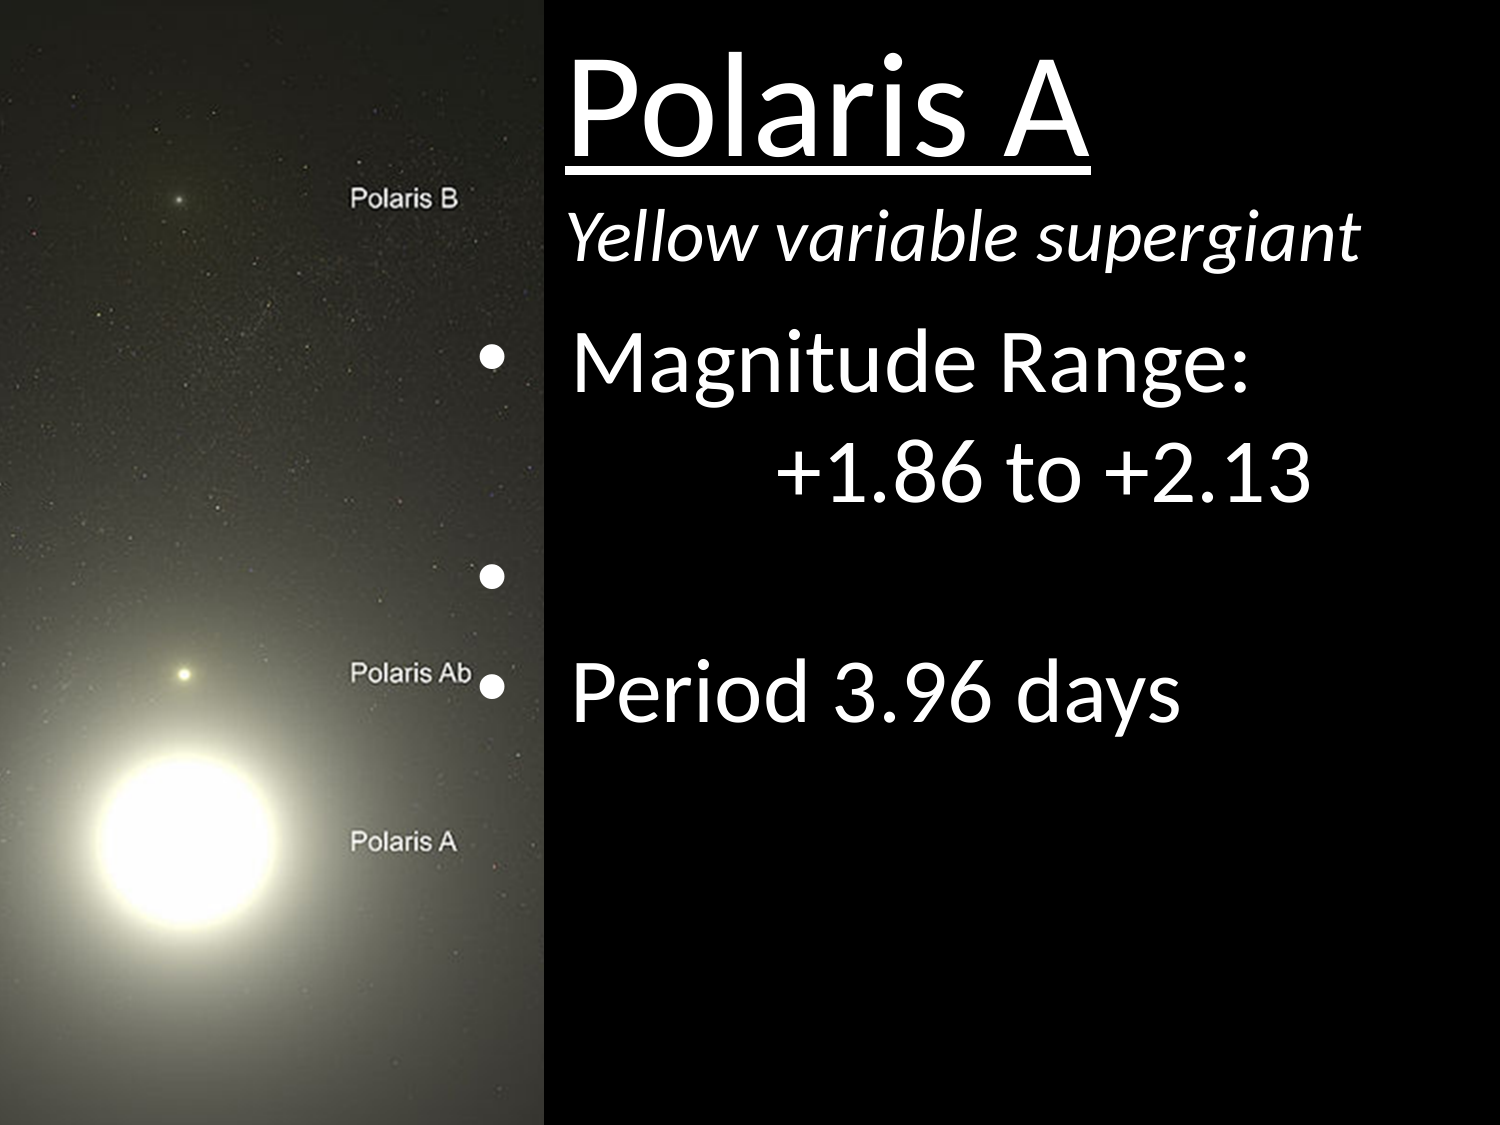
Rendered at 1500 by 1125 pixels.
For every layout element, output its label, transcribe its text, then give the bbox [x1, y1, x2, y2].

picture [0, 0, 544, 1125]
text_box Magnitude Range: +1.86 to +2.13 Period 3.96 days [461, 293, 1500, 798]
text_box Polaris A Yellow variable supergiant [549, 0, 1500, 287]
